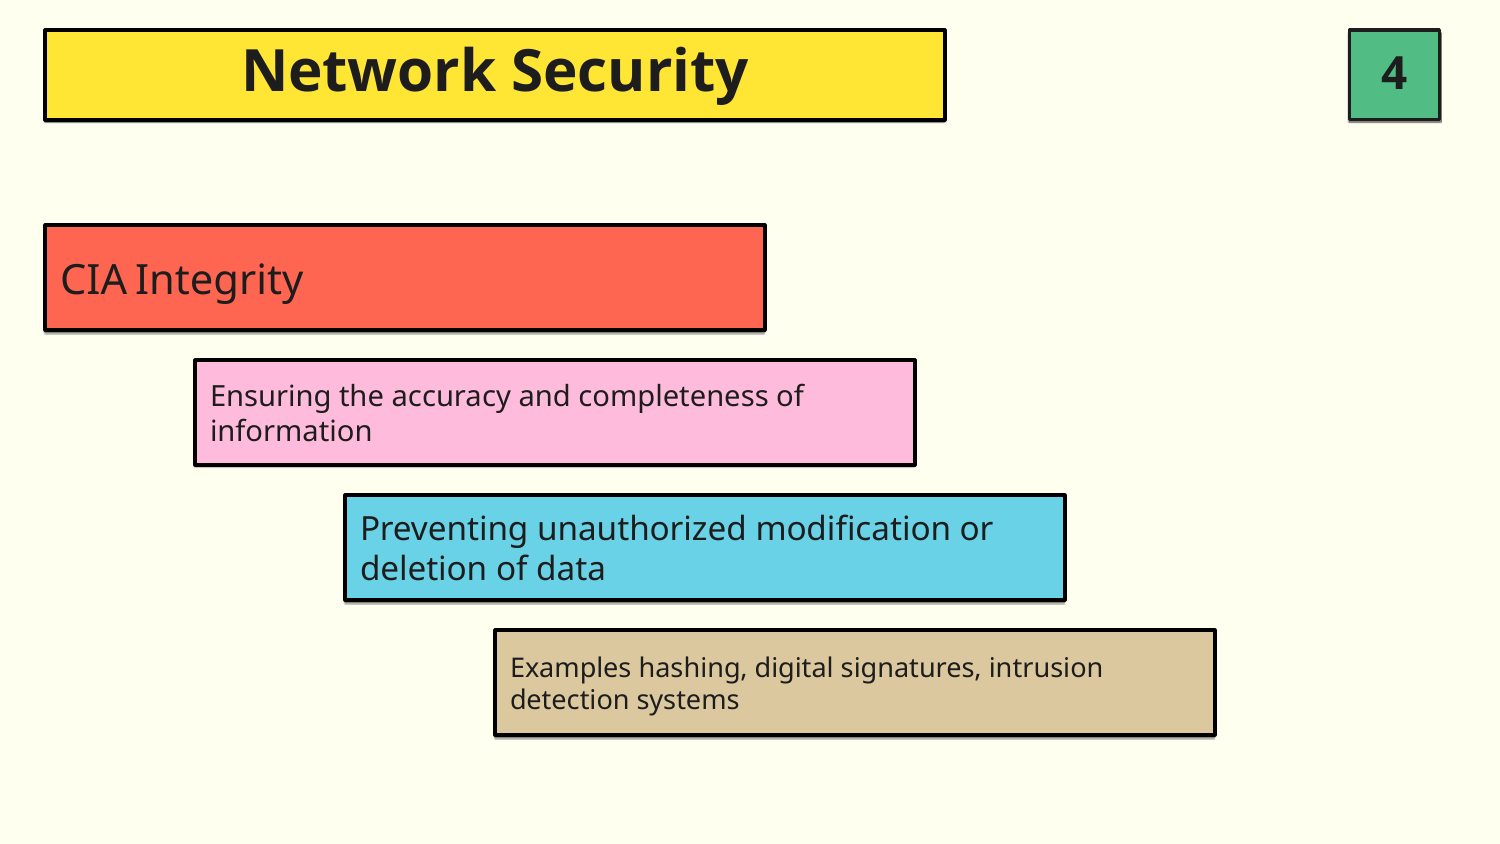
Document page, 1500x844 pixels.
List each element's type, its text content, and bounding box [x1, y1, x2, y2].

list Ensuring the accuracy and completeness of information [195, 360, 915, 465]
list Preventing unauthorized modification or deletion of data [345, 495, 1065, 600]
list Examples hashing, digital signatures, intrusion detection systems [495, 630, 1215, 735]
list CIA Integrity [45, 225, 765, 330]
title Network Security [45, 30, 945, 120]
